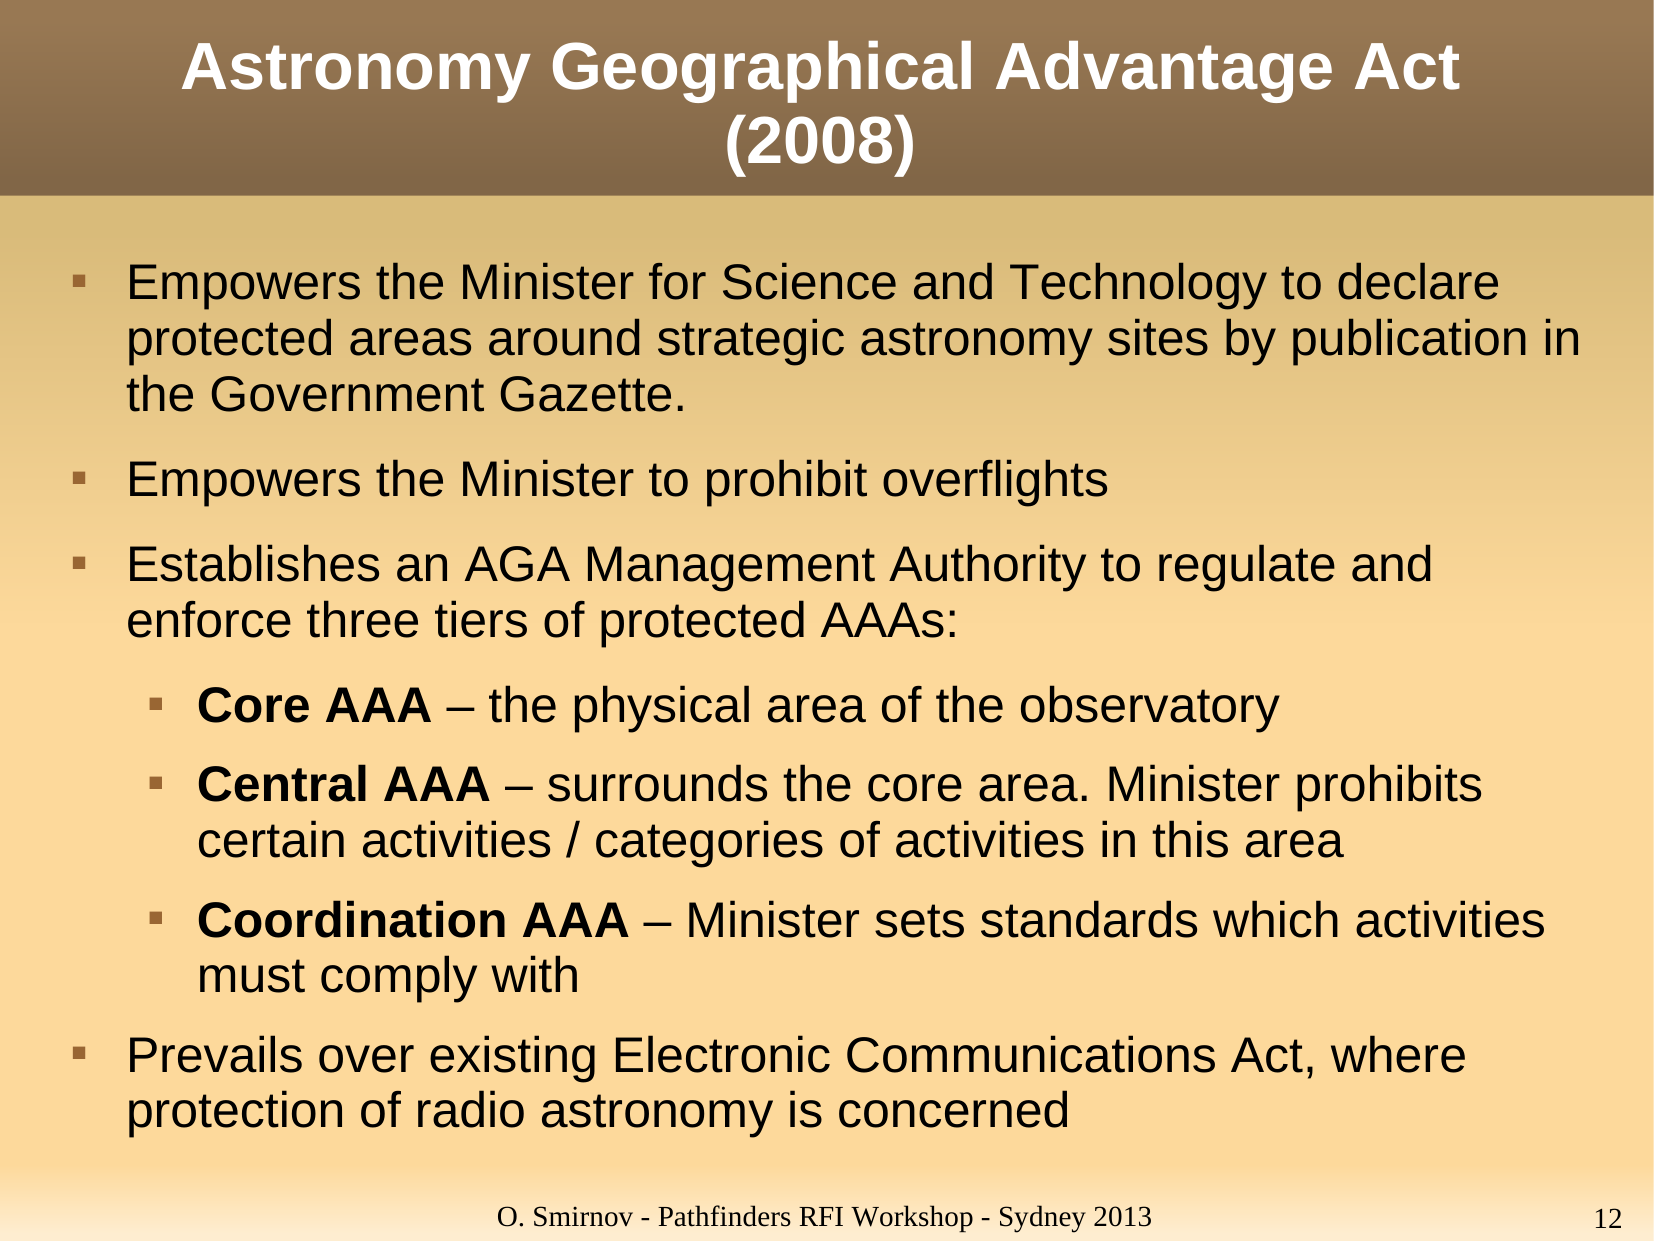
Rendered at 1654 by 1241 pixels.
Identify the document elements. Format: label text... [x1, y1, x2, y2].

title Astronomy Geographical Advantage Act (2008) [76, 0, 1565, 208]
list Empowers the Minister for Science and Technology to declare protected areas around strategic astronomy sites by publication in the Government Gazette. Empowers the Minister to prohibit overflights Establishes an AGA Management Authority to regulate and enforce three tiers of protected AAAs: Core AAA – the physical area of the observatory Central AAA – surrounds the core area. Minister prohibits certain activities / categories of activities in this area Coordination AAA – Minister sets standards which activities must comply with Prevails over existing Electronic Communications Act, where protection of radio astronomy is concerned [55, 254, 1609, 1139]
picture [0, 0, 1654, 1241]
